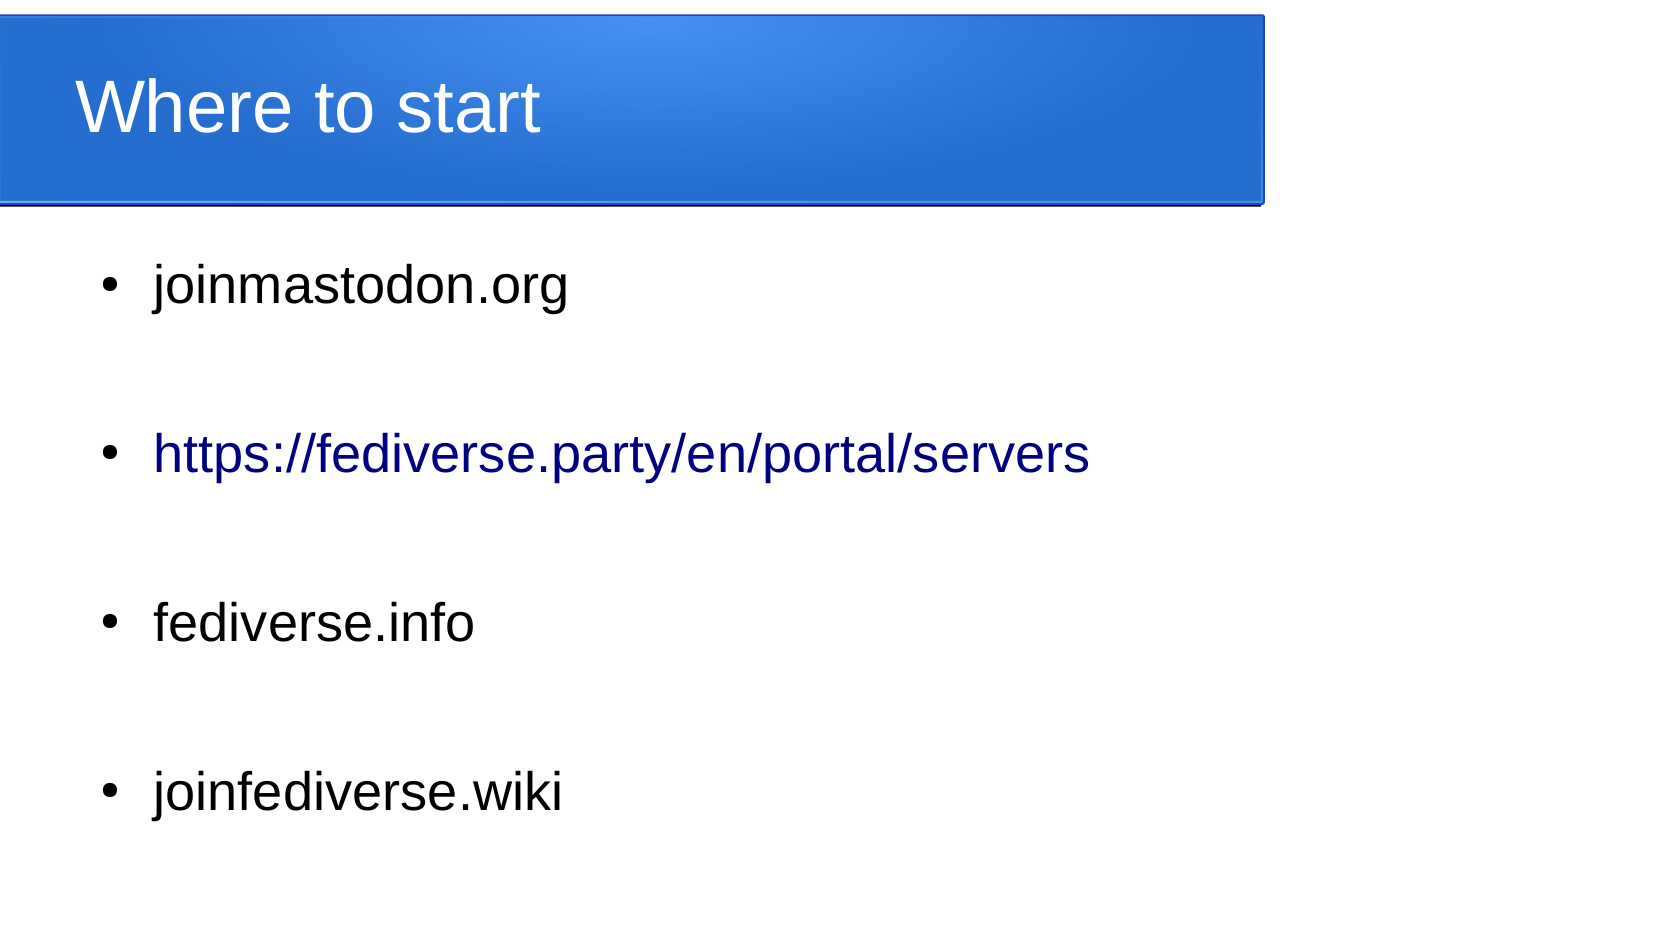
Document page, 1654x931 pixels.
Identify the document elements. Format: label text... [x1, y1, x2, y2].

title Where to start [75, 30, 1227, 184]
list joinmastodon.org https://fediverse.party/en/portal/servers fediverse.info joinfediverse.wiki [82, 255, 1276, 901]
